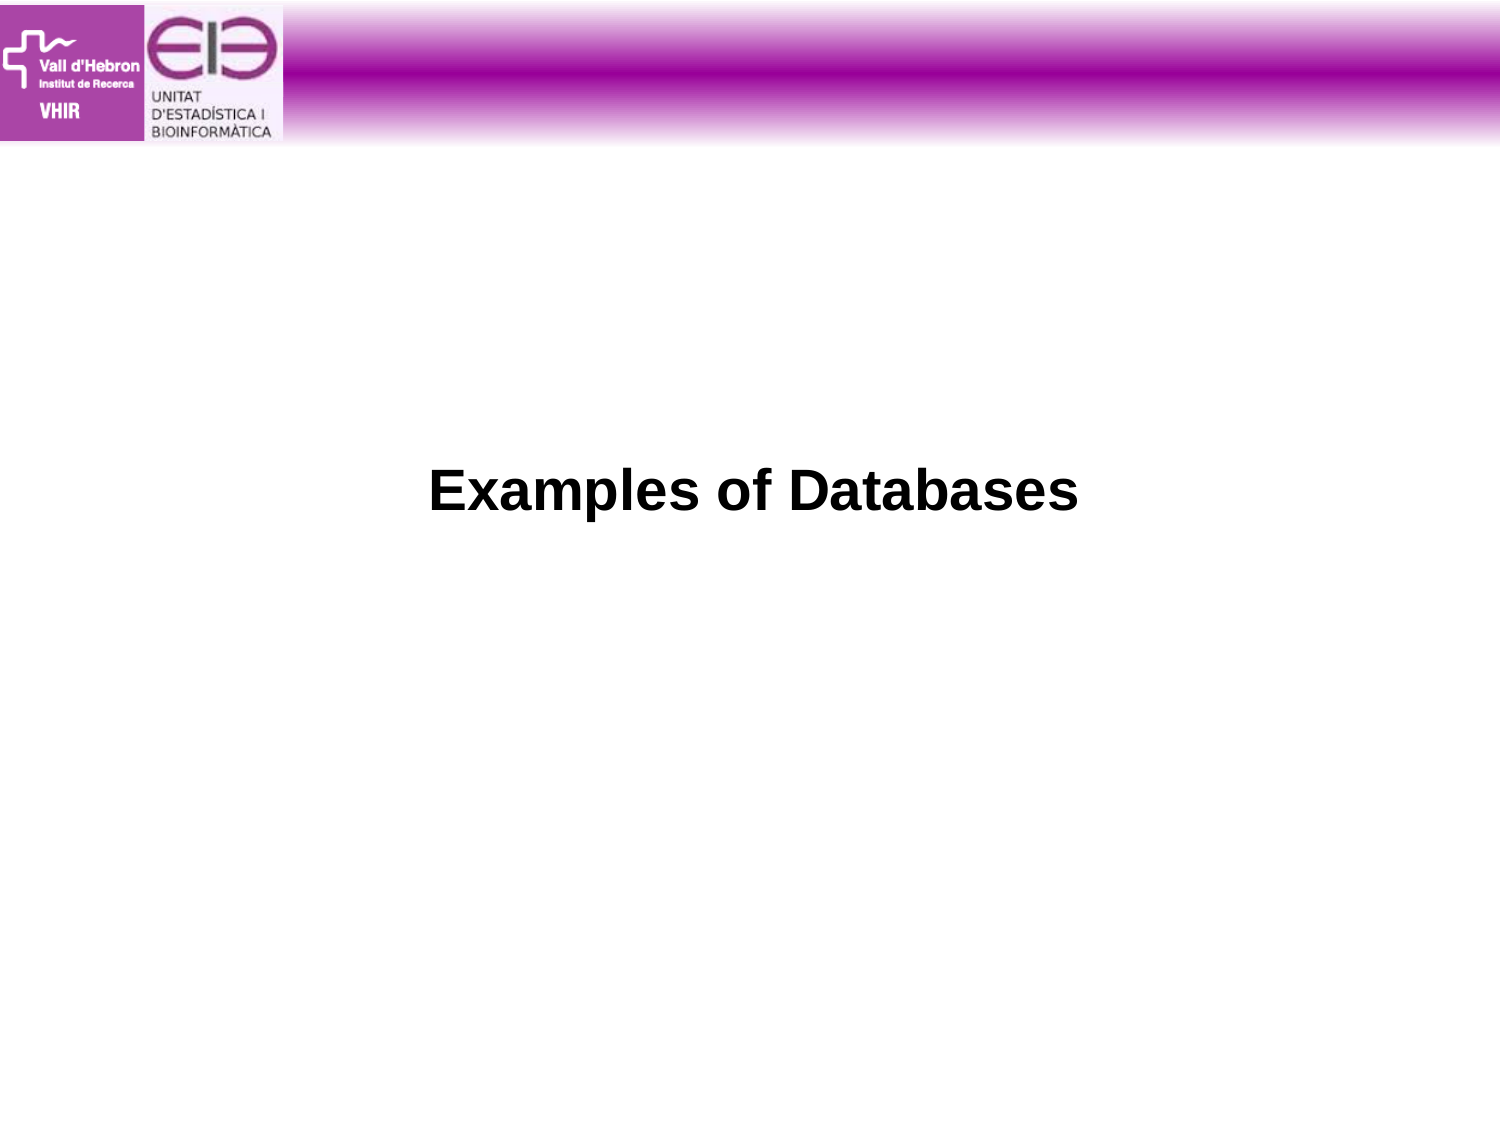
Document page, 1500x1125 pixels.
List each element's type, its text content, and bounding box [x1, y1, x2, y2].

picture [0, 5, 284, 141]
text_box Examples of Databases [413, 450, 1096, 598]
text_box [0, 0, 1500, 148]
